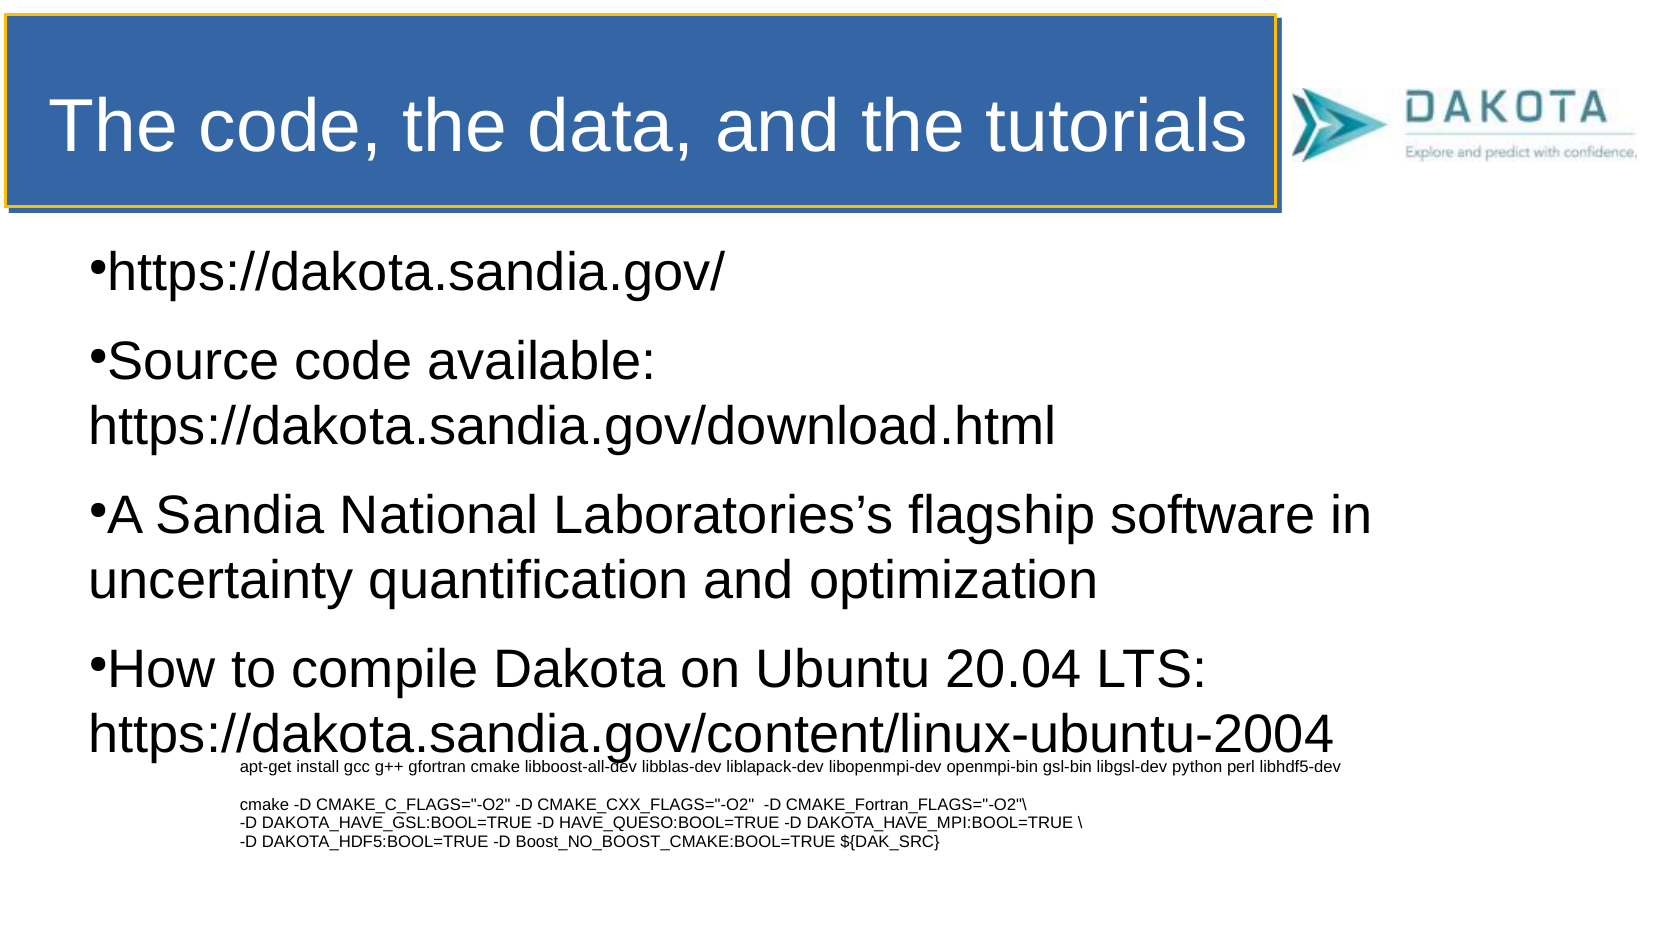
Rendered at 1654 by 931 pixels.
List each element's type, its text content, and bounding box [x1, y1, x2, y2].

picture [1292, 88, 1637, 162]
list https://dakota.sandia.gov/ Source code available: https://dakota.sandia.gov/download.html A Sandia National Laboratories’s flagship software in uncertainty quantification and optimization How to compile Dakota on Ubuntu 20.04 LTS: https://dakota.sandia.gov/content/linux-ubuntu-2004 [88, 236, 1565, 798]
title The code, the data, and the tutorials [49, 37, 1317, 206]
text_box apt-get install gcc g++ gfortran cmake libboost-all-dev libblas-dev liblapack-dev libopenmpi-dev openmpi-bin gsl-bin libgsl-dev python perl libhdf5-dev cmake -D CMAKE_C_FLAGS="-O2" -D CMAKE_CXX_FLAGS="-O2" -D CMAKE_Fortran_FLAGS="-O2"\ -D DAKOTA_HAVE_GSL:BOOL=TRUE -D HAVE_QUESO:BOOL=TRUE -D DAKOTA_HAVE_MPI:BOOL=TRUE \ -D DAKOTA_HDF5:BOOL=TRUE -D Boost_NO_BOOST_CMAKE:BOOL=TRUE ${DAK_SRC} [225, 750, 1388, 863]
